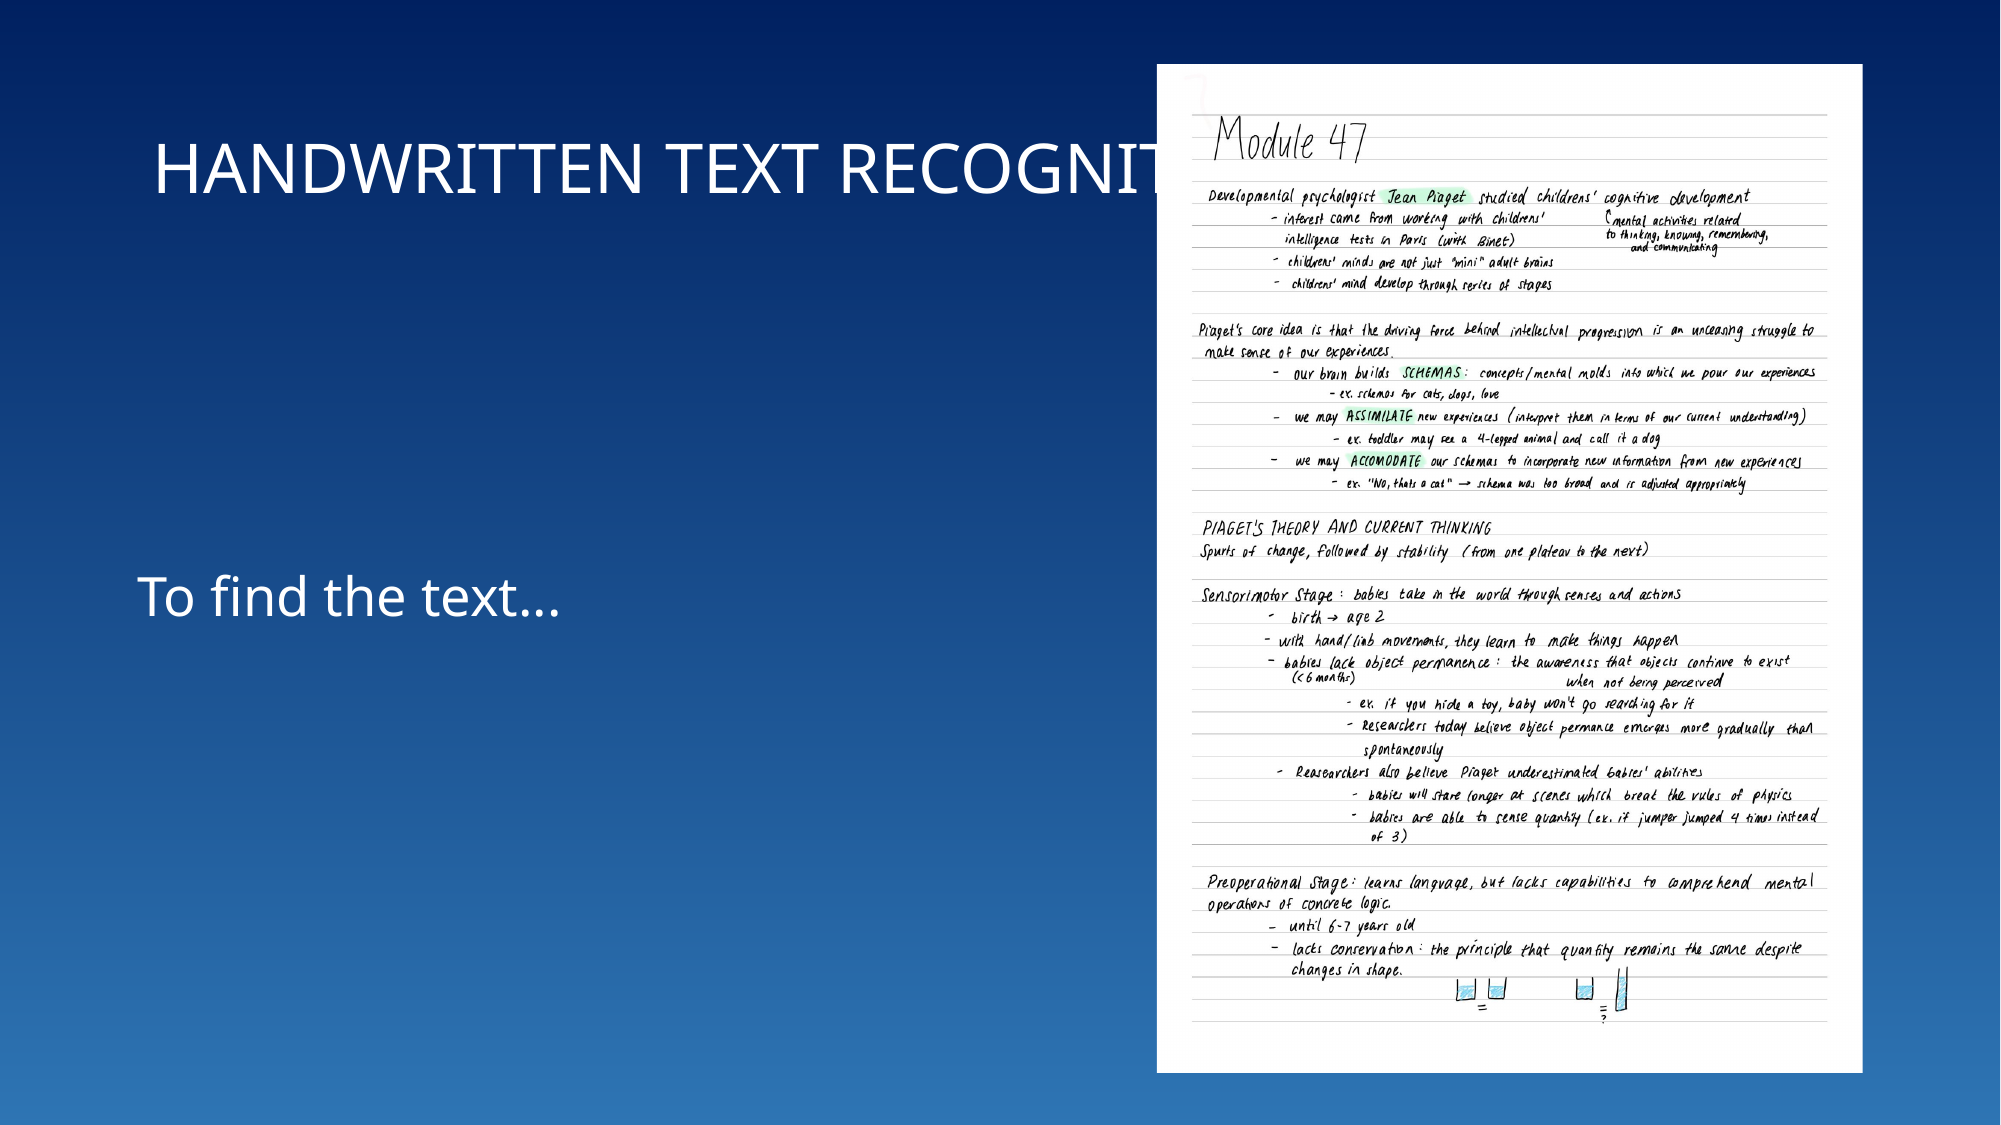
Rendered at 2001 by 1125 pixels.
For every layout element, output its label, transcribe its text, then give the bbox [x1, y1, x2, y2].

title HANDWRITTEN TEXT RECOGNITION [137, 59, 1863, 278]
picture [1156, 64, 1863, 1073]
subtitle To find the text... [137, 299, 1070, 1014]
